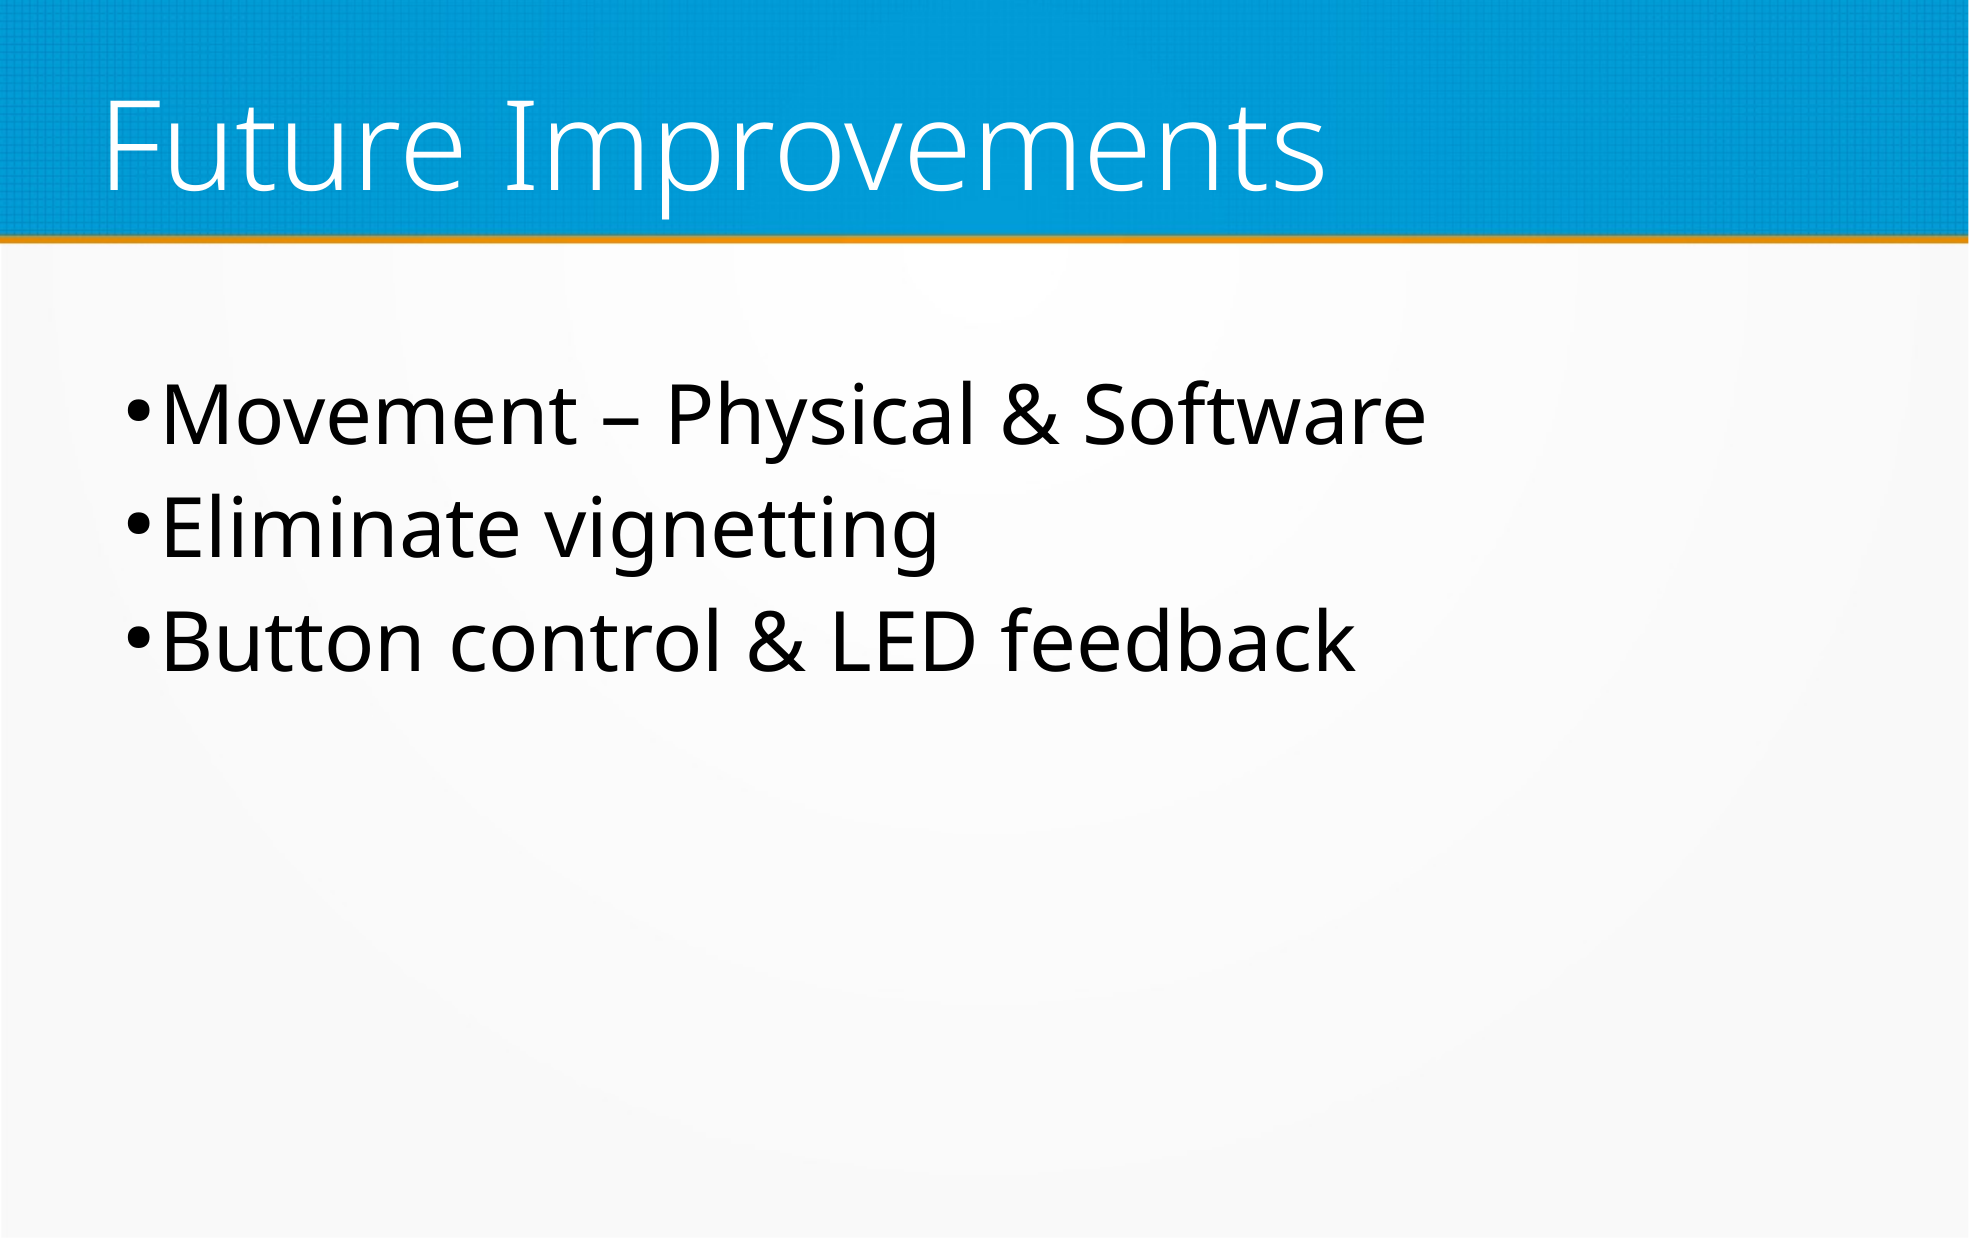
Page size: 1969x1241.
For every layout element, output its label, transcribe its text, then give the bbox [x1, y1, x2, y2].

picture [0, 233, 1969, 1241]
title Future Improvements [98, 19, 1870, 227]
text_box Movement – Physical & Software Eliminate vignetting Button control & LED feedback [118, 366, 1678, 748]
